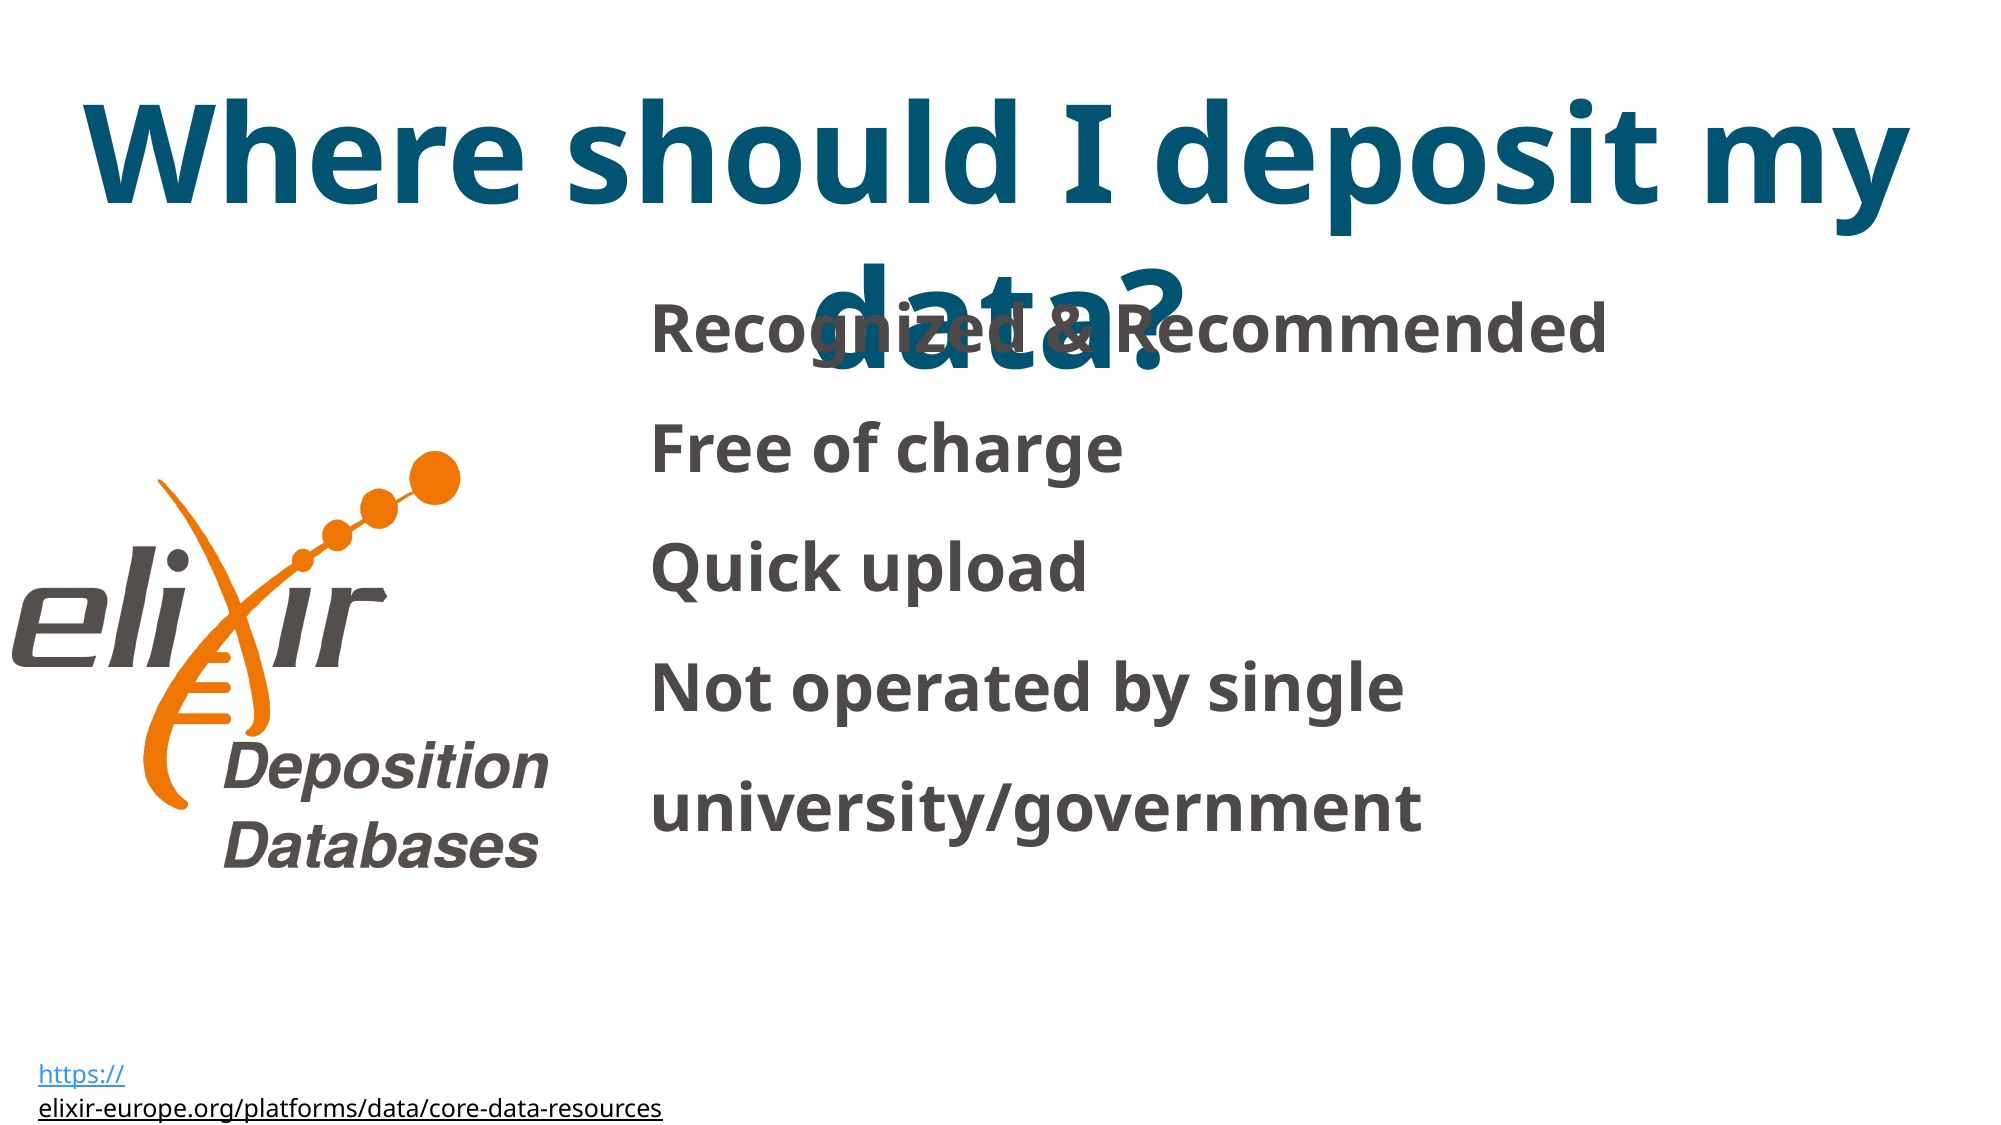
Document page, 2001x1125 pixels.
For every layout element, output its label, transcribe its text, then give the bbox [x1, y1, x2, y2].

text_box Where should I deposit my data? [0, 59, 2000, 252]
text_box https://elixir-europe.org/platforms/data/core-data-resources https://elixir-europe.org/platforms/data/elixir-deposition-databases [23, 1051, 761, 1123]
text_box Recognized & Recommended Free of charge Quick upload Not operated by single university/government [634, 238, 2000, 993]
picture [12, 451, 548, 868]
